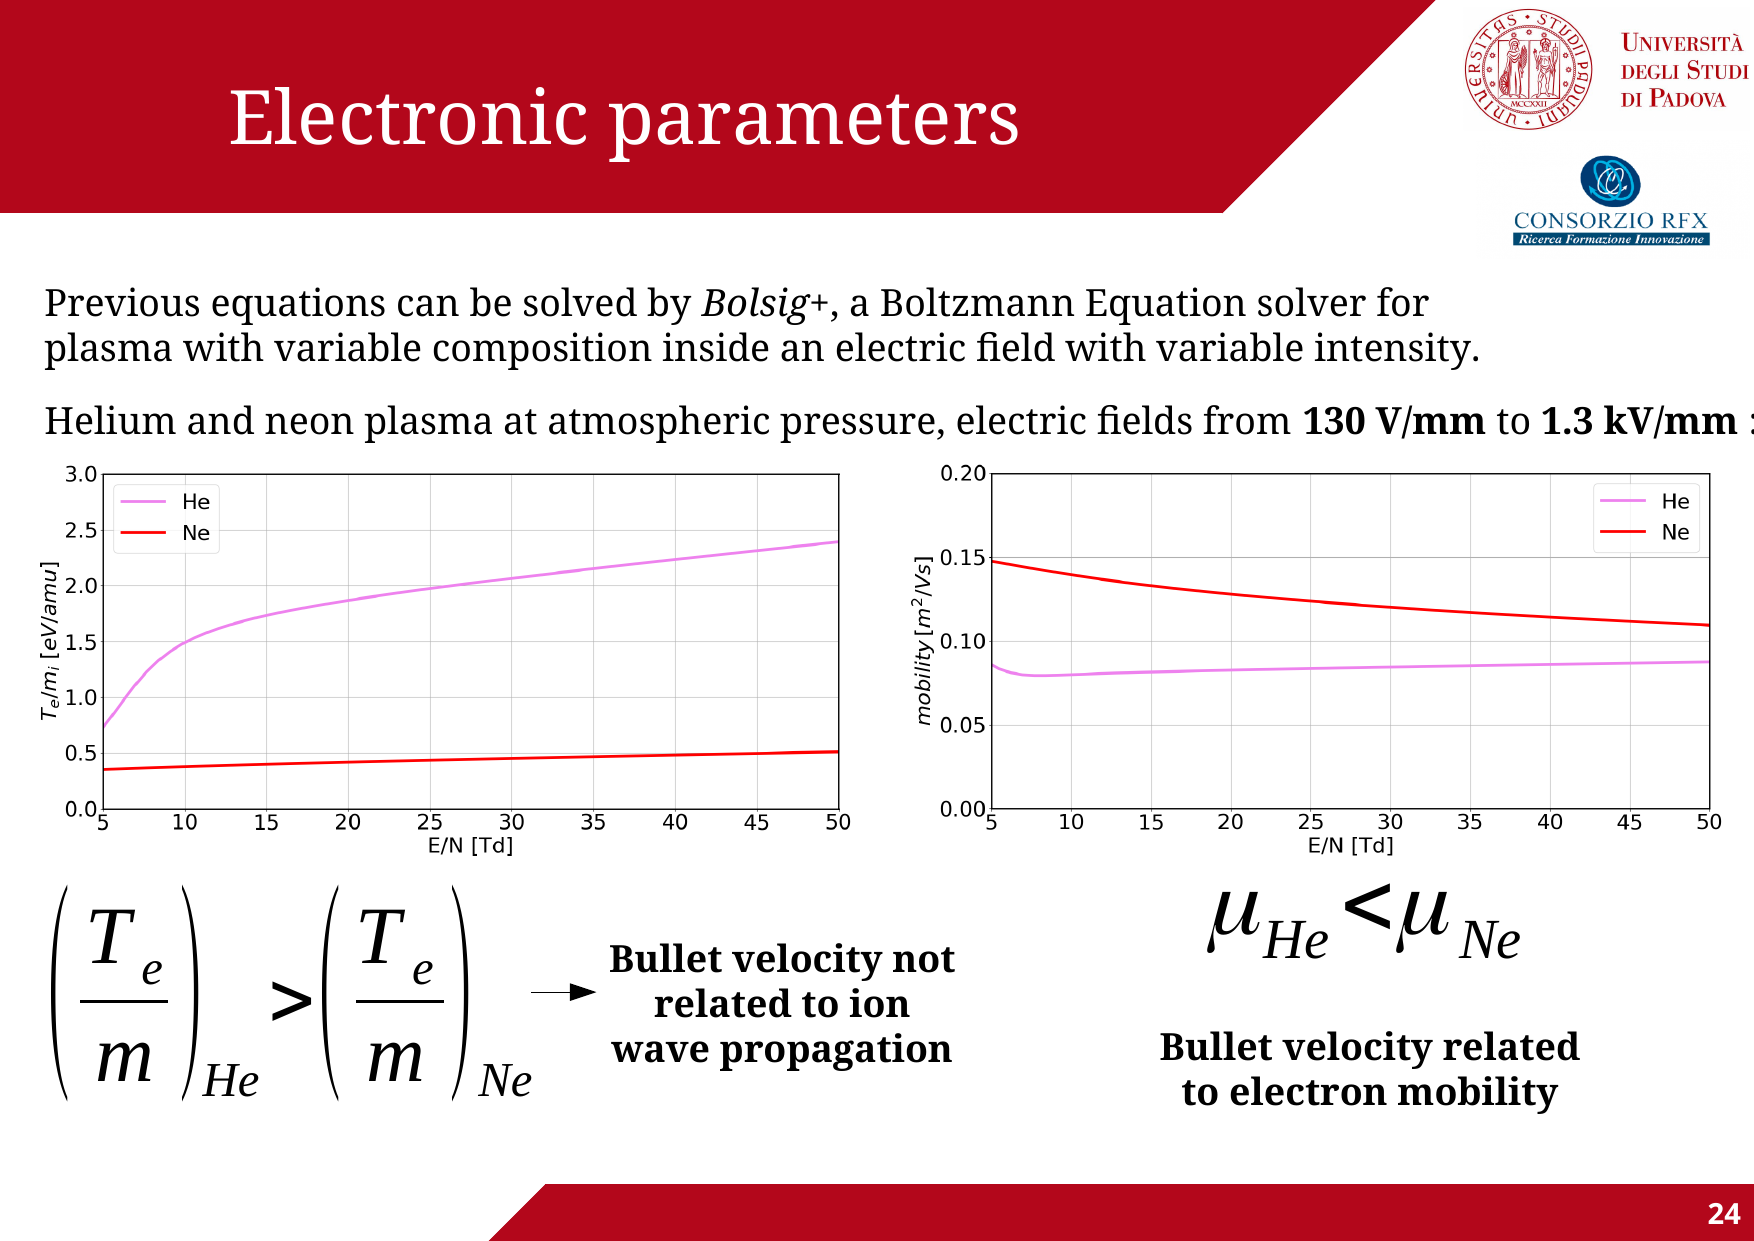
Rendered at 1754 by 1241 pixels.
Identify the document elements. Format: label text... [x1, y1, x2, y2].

picture [888, 473, 1746, 880]
chart [1181, 881, 1546, 972]
picture [17, 443, 875, 880]
text_box Bullet velocity not related to ion wave propagation [590, 927, 975, 1077]
picture [1476, 140, 1750, 259]
text_box Helium and neon plasma at atmospheric pressure, electric fields from 130 V/mm to 1.3 kV/mm : [29, 389, 1754, 473]
text_box Bullet velocity related to electron mobility [1127, 1015, 1613, 1121]
title Electronic parameters [10, 0, 1241, 244]
chart [23, 881, 554, 1109]
text_box Previous equations can be solved by Bolsig+, a Boltzmann Equation solver for plasma with variable composition inside an electric field with variable intensity. [29, 271, 1506, 384]
picture [1463, 7, 1750, 131]
